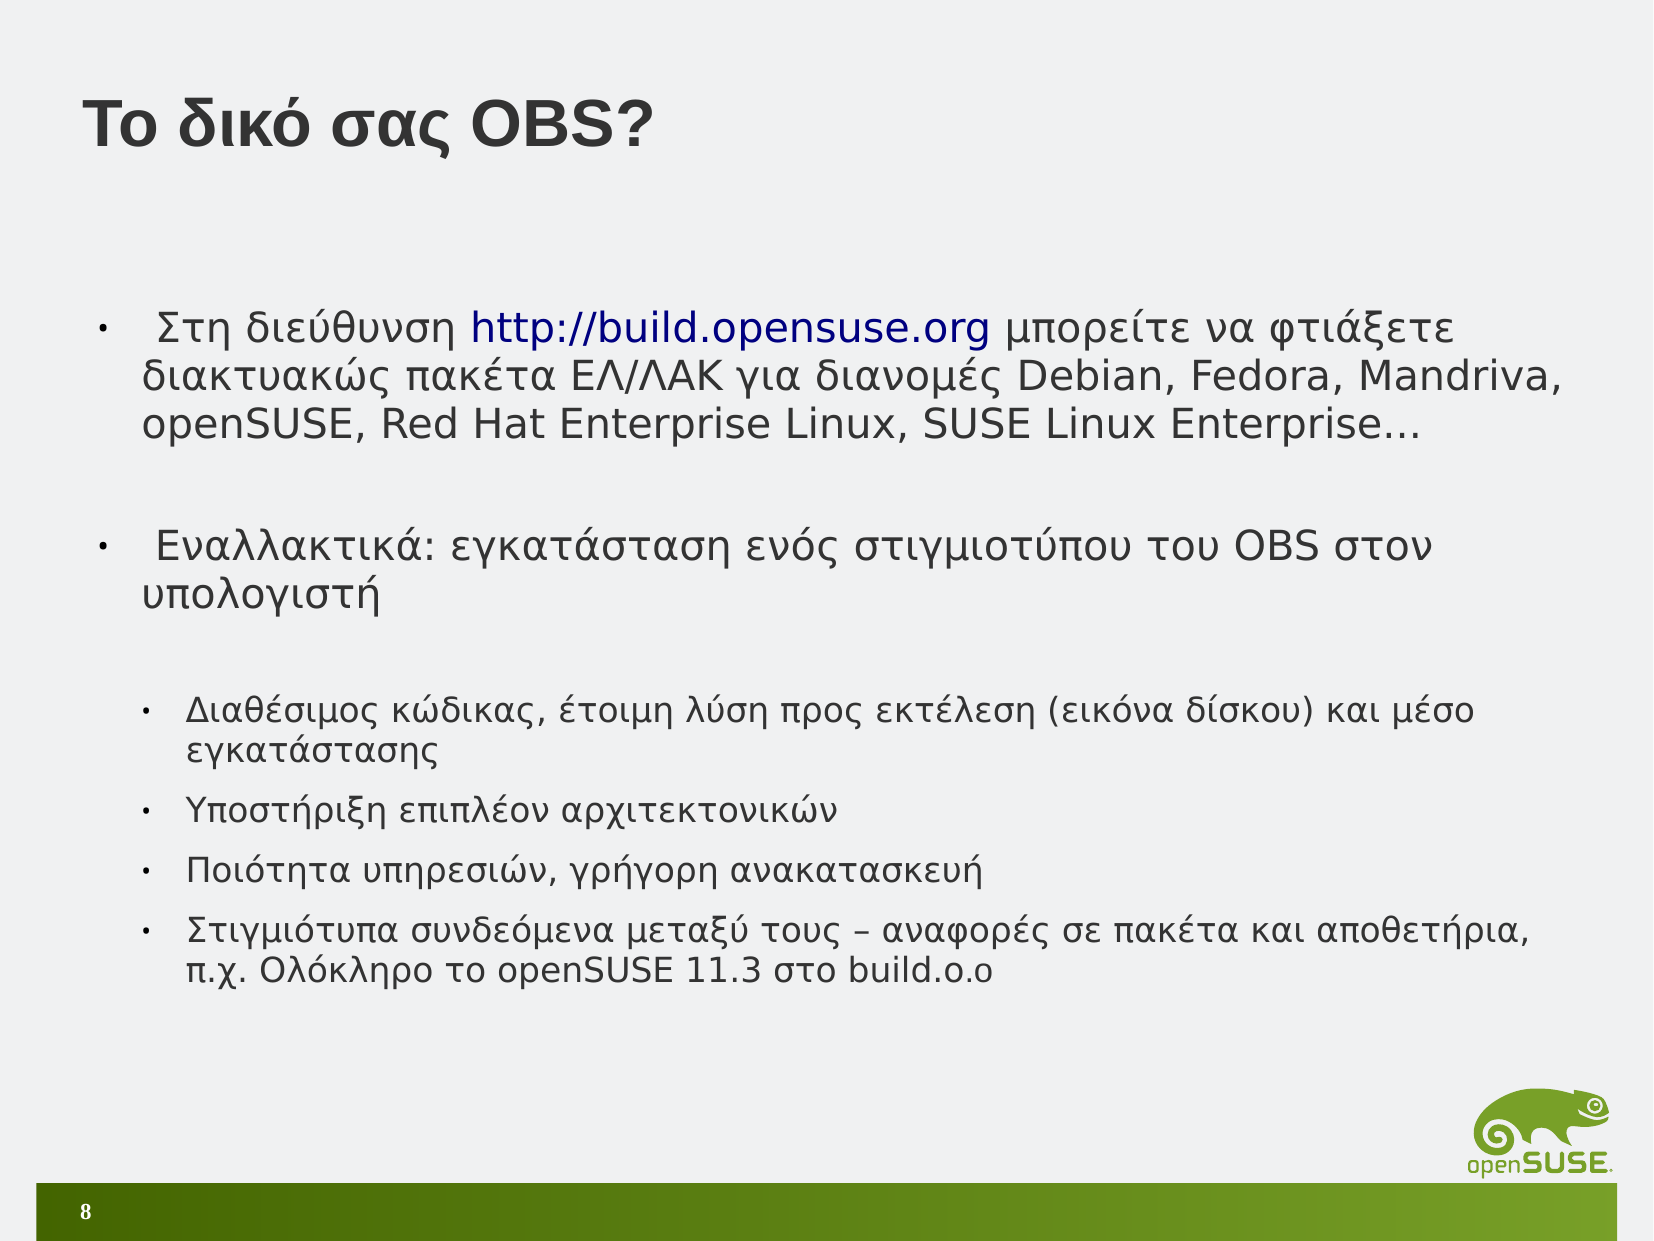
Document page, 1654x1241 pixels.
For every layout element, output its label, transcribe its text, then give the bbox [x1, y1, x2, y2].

picture [0, 0, 1654, 1241]
title Το δικό σας OBS? [82, 49, 1571, 198]
list Στη διεύθυνση http://build.opensuse.org μπορείτε να φτιάξετε διακτυακώς πακέτα ΕΛ/ΛΑΚ για διανομές Debian, Fedora, Mandriva, openSUSE, Red Hat Enterprise Linux, SUSE Linux Enterprise... Εναλλακτικά: εγκατάσταση ενός στιγμιοτύπου του OBS στον υπολογιστή Διαθέσιμος κώδικας, έτοιμη λύση προς εκτέλεση (εικόνα δίσκου) και μέσο εγκατάστασης Υποστήριξη επιπλέον αρχιτεκτονικών Ποιότητα υπηρεσιών, γρήγορη ανακατασκευή Στιγμιότυπα συνδεόμενα μεταξύ τους – αναφορές σε πακέτα και αποθετήρια, π.χ. Ολόκληρο το openSUSE 11.3 στο build.o.o [82, 231, 1571, 1050]
